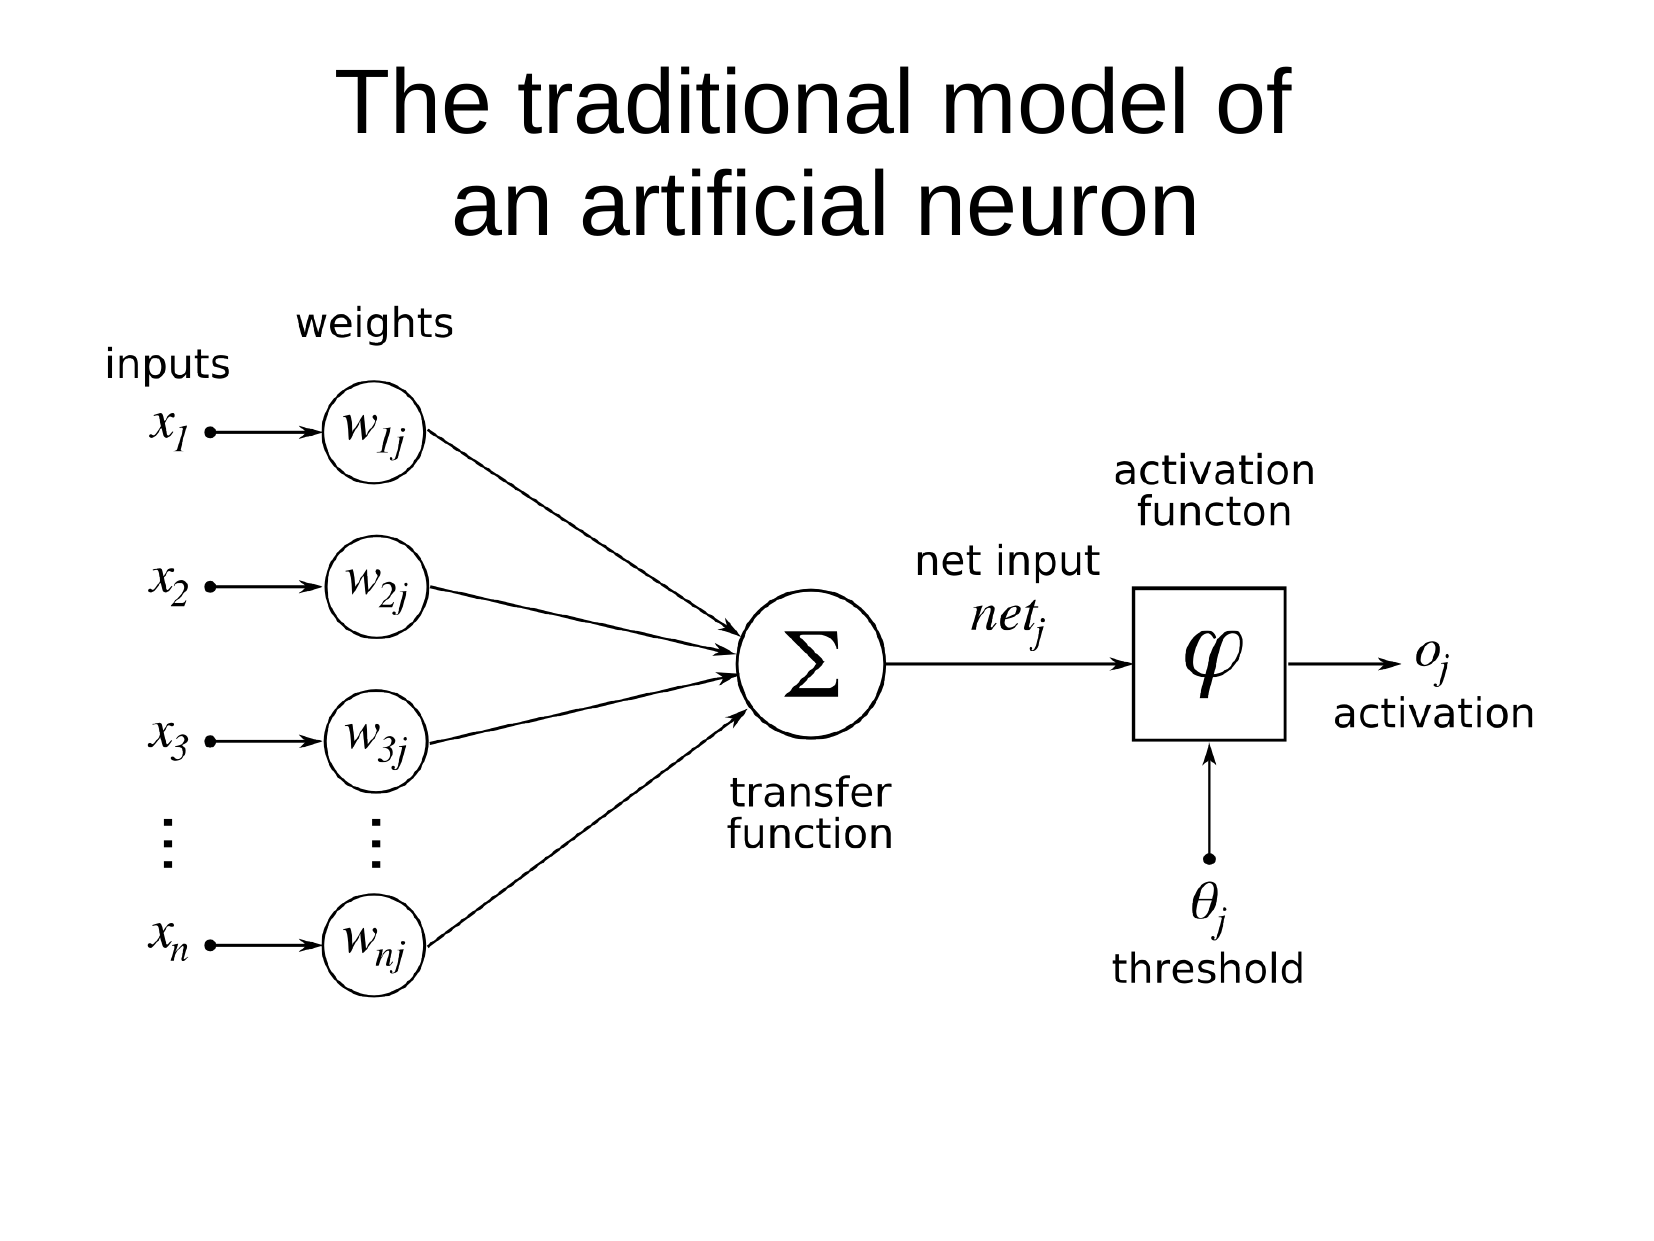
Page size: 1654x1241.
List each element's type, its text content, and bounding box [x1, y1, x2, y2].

title The traditional model of an artificial neuron [82, 49, 1571, 257]
picture [82, 296, 1571, 1004]
